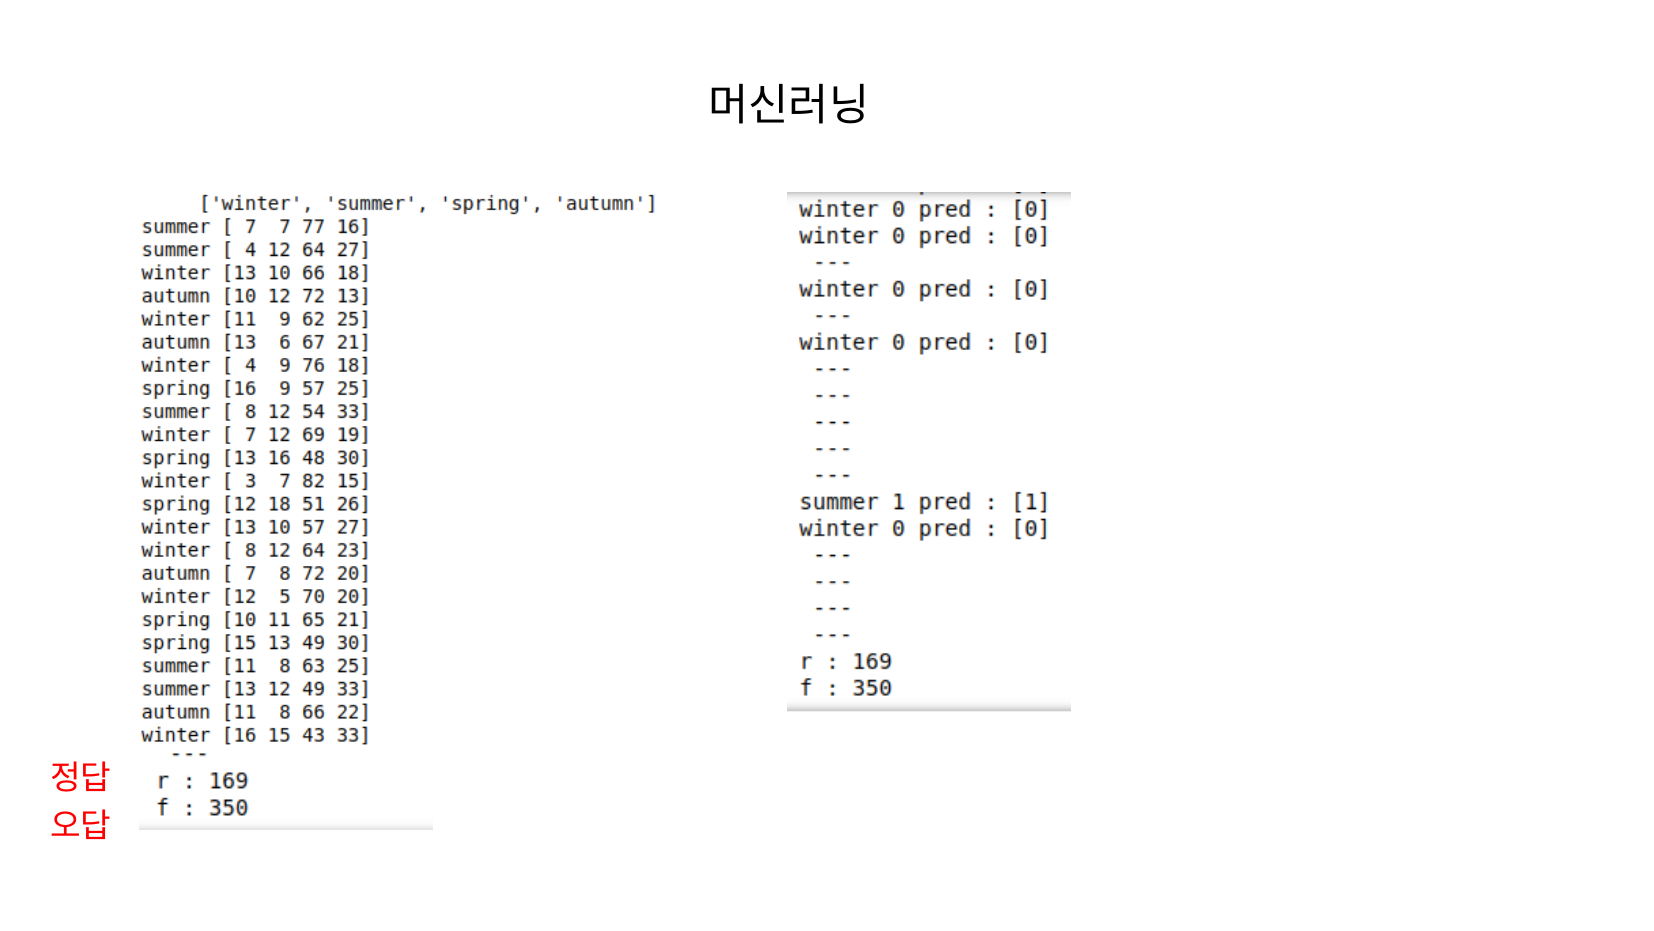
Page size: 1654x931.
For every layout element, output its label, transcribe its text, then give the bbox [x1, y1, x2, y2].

picture [787, 192, 1071, 713]
text_box 정답 오답 [0, 660, 575, 931]
picture [124, 187, 702, 751]
text_box 머신러닝 [300, 0, 1288, 240]
